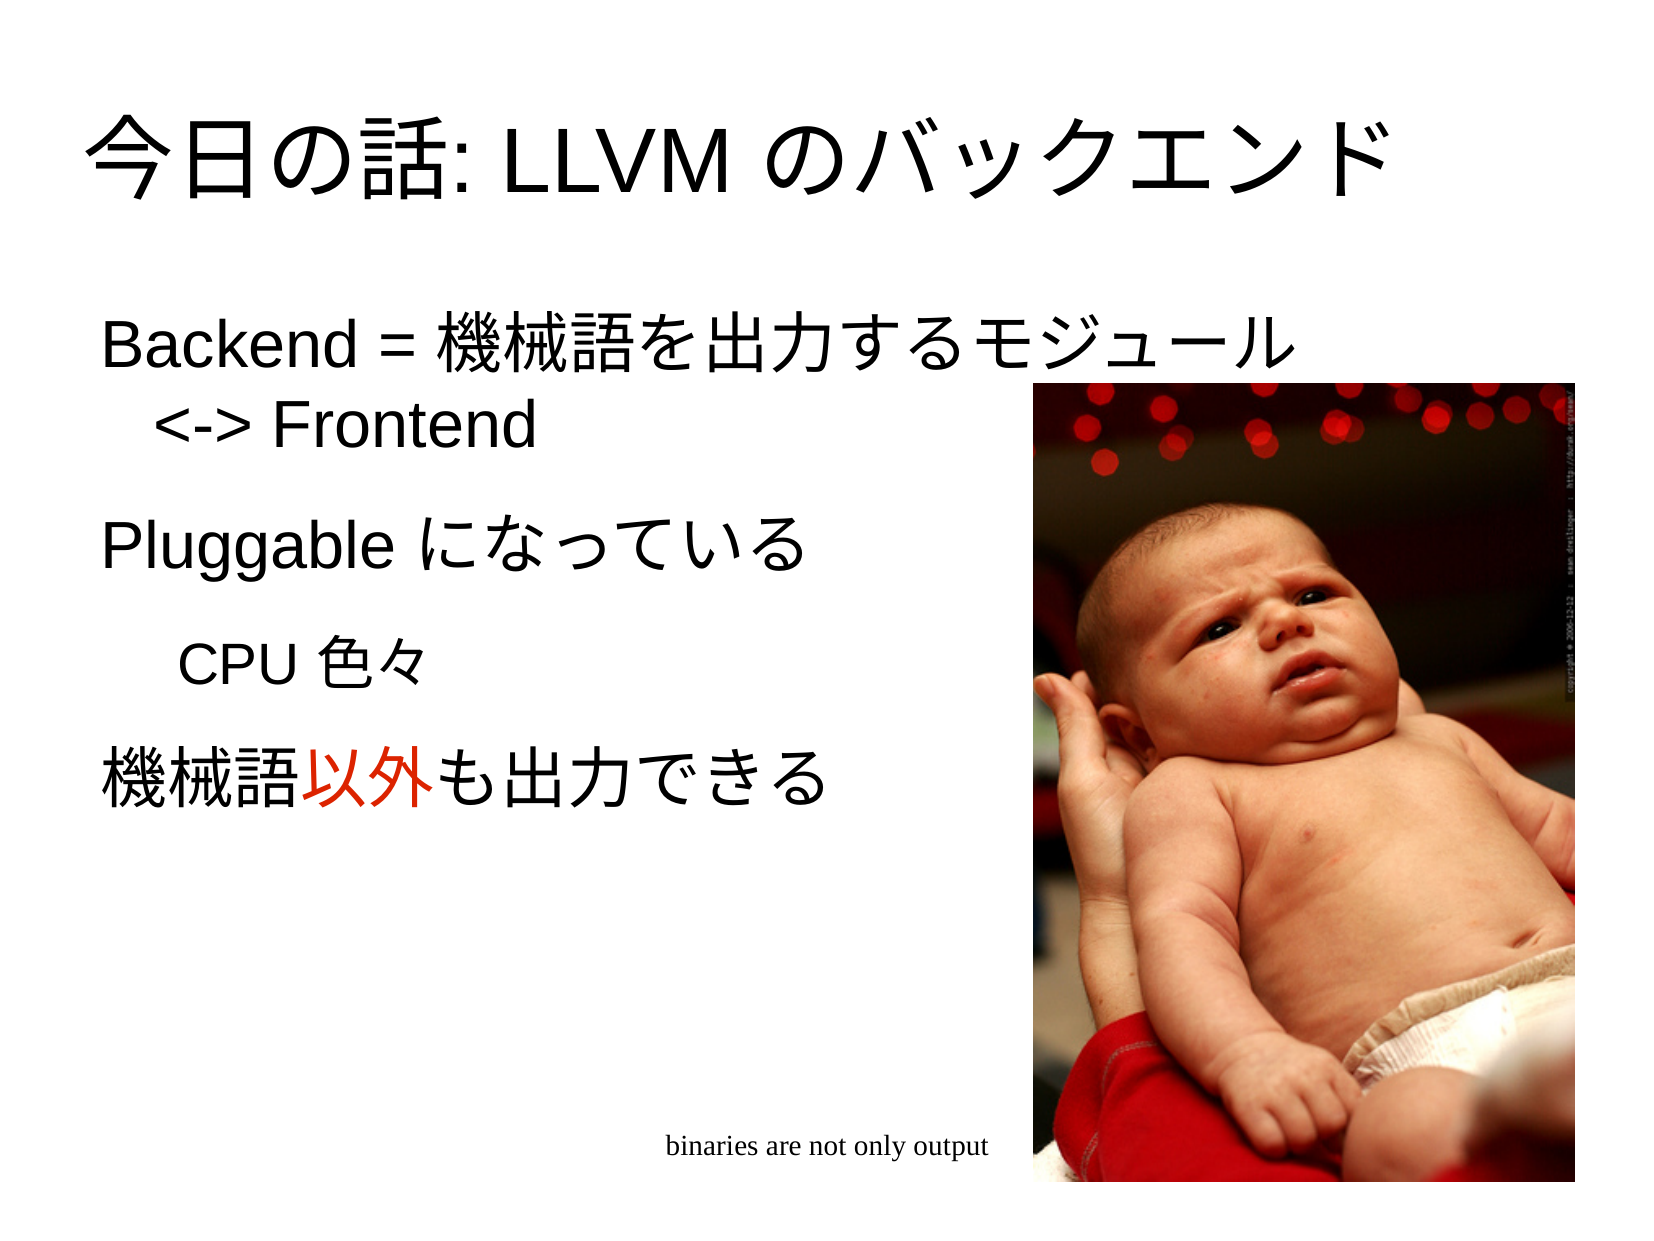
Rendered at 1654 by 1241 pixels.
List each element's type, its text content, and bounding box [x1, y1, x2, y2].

picture [1033, 383, 1575, 1182]
list Backend = 機械語を出力するモジュール <-> Frontend Pluggable になっている CPU 色々 機械語以外も出力できる [82, 290, 1571, 1109]
title 今日の話: LLVM のバックエンド [82, 49, 1571, 257]
